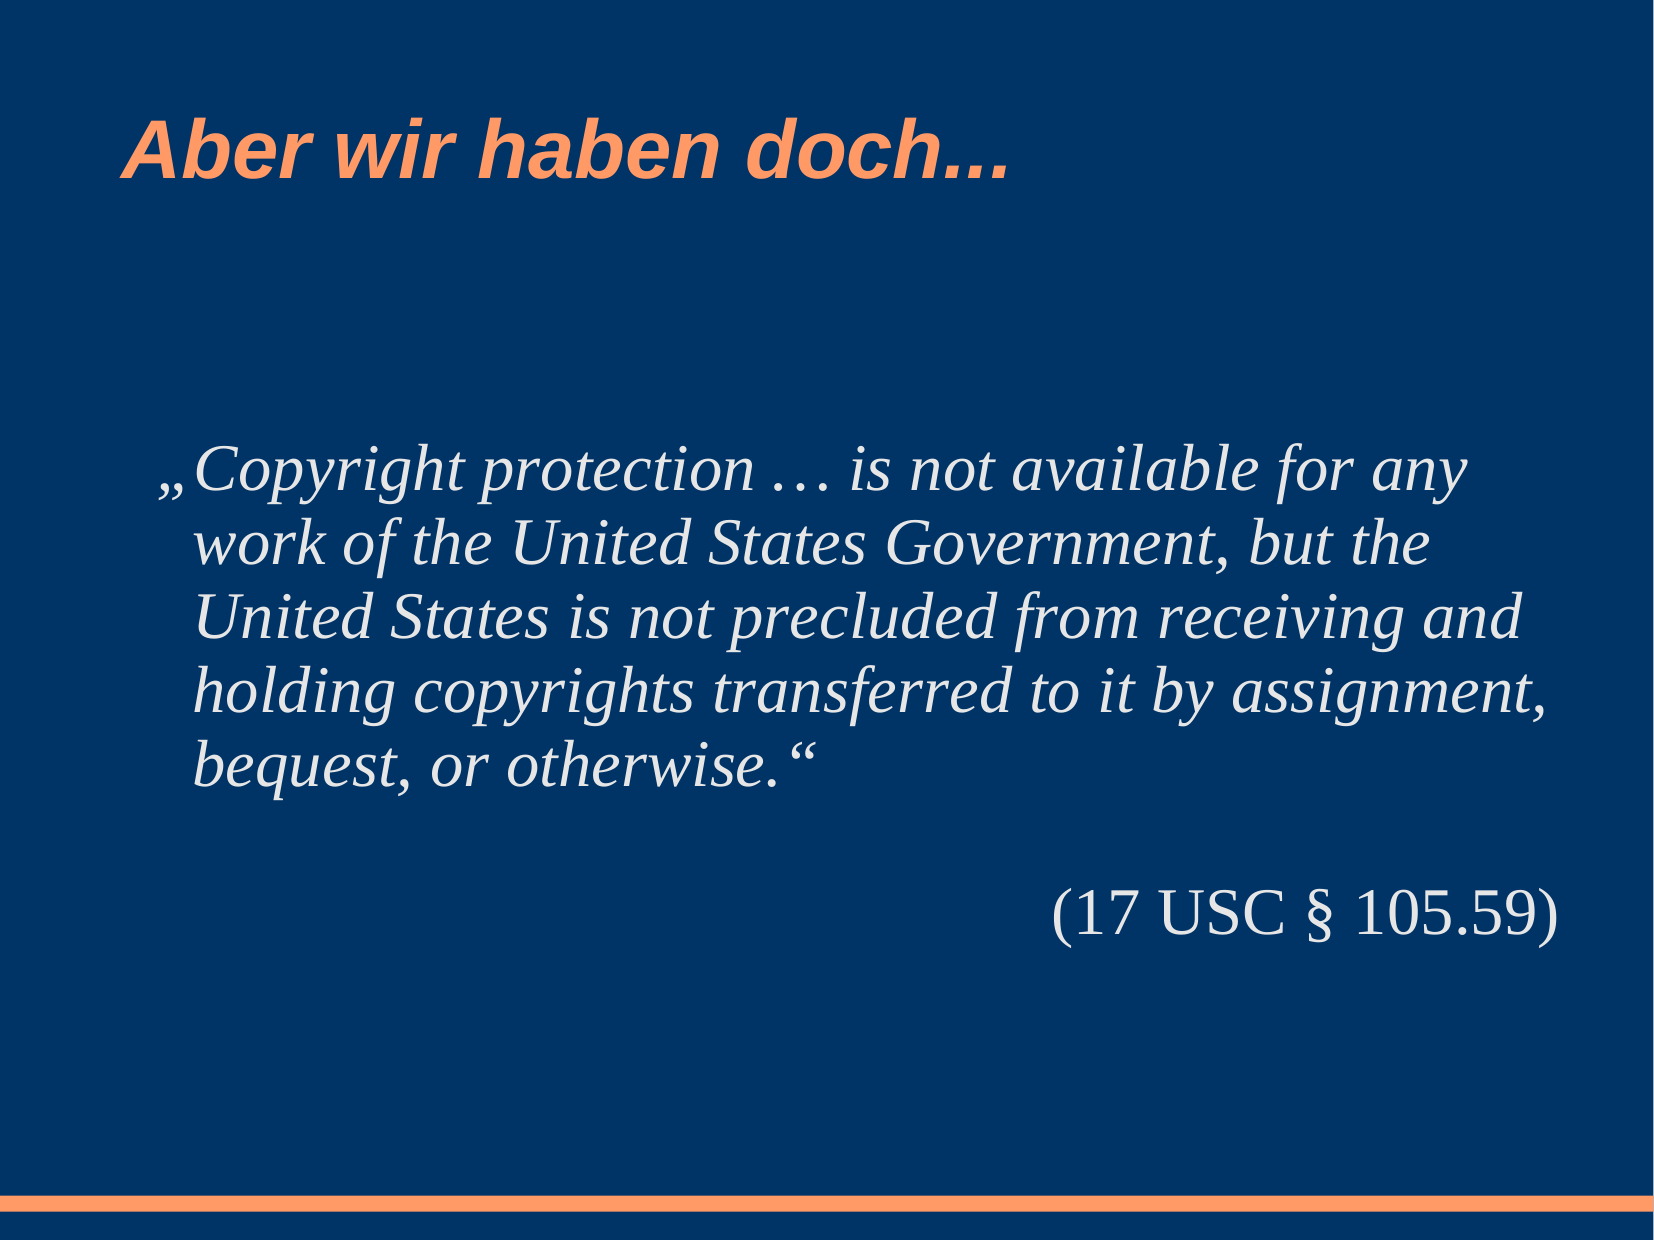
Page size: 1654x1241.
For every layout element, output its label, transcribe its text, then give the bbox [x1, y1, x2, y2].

title Aber wir haben doch... [121, 46, 1534, 254]
subtitle „Copyright protection … is not available for any work of the United States Government, but the United States is not precluded from receiving and holding copyrights transferred to it by assignment, bequest, or otherwise.“ (17 USC § 105.59) [121, 329, 1561, 1125]
